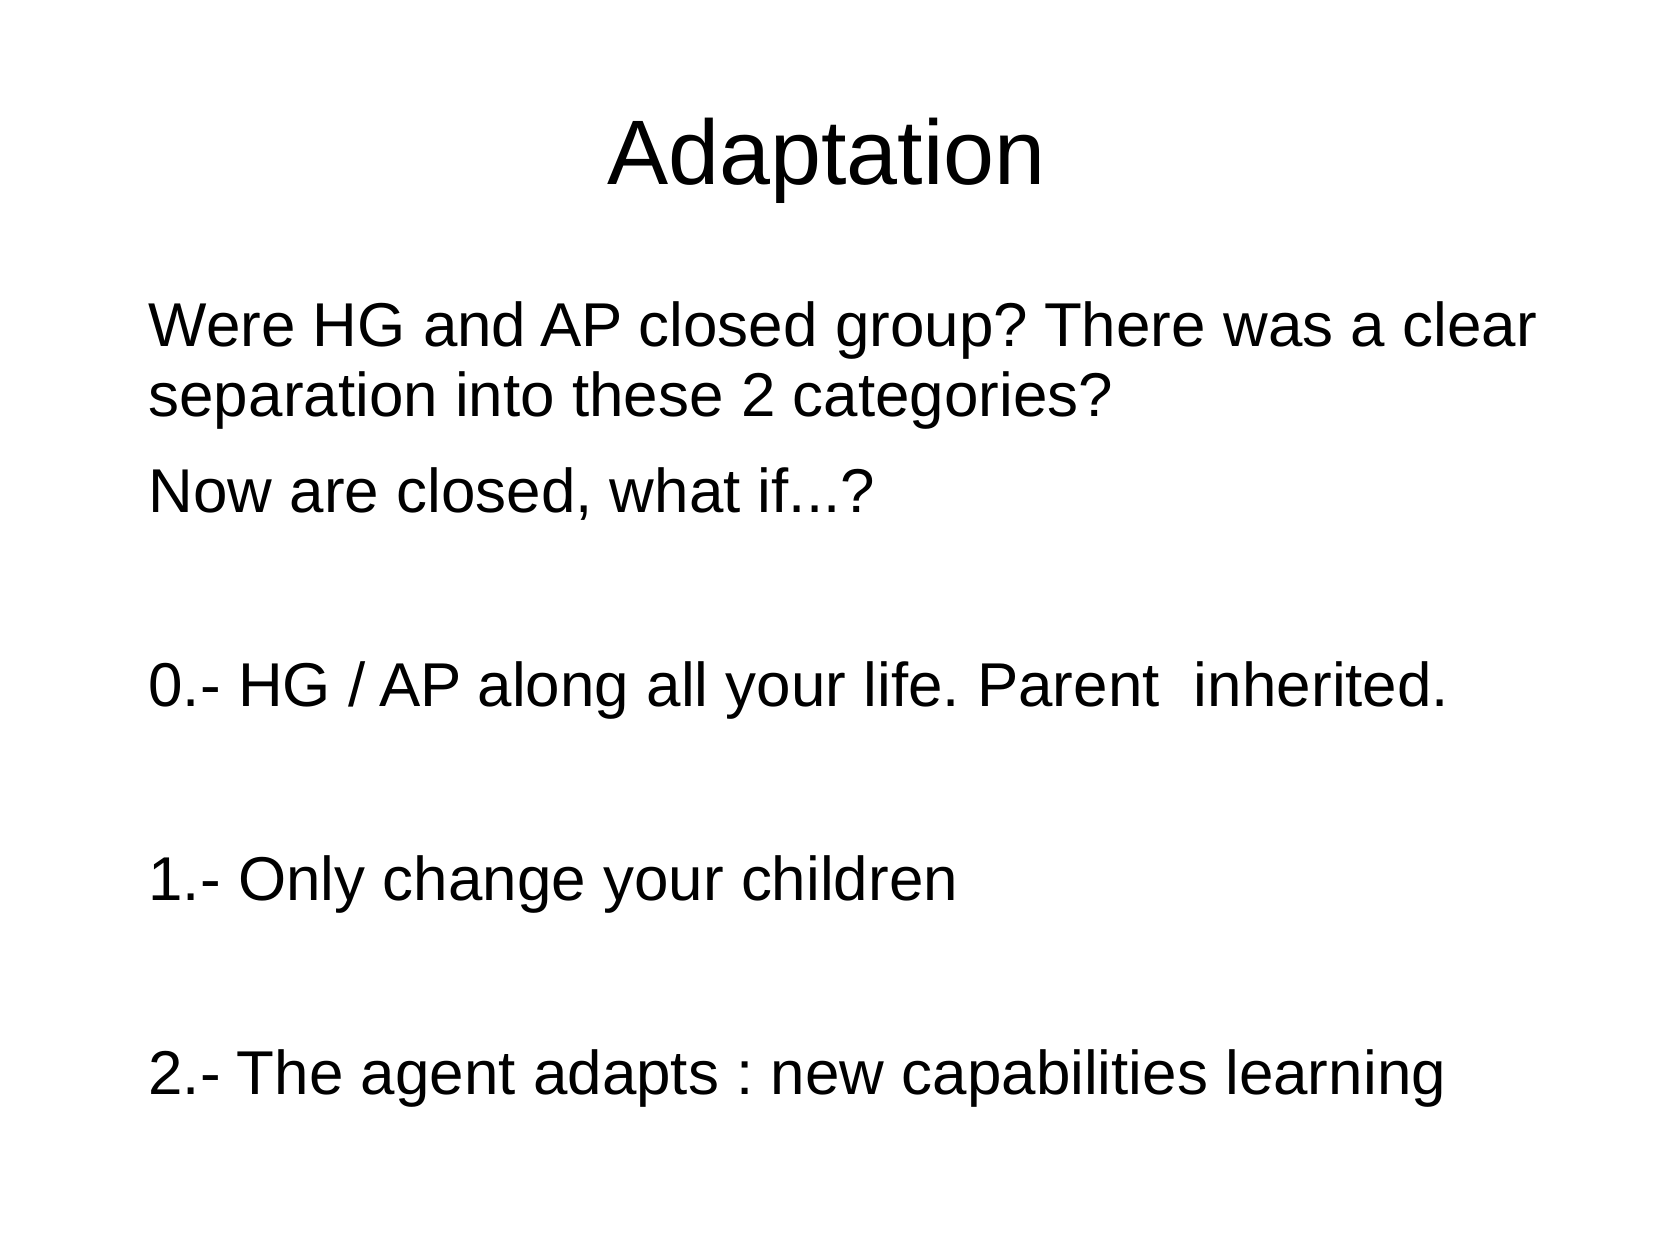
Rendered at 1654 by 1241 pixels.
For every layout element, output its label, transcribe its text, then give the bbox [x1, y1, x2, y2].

title Adaptation [82, 49, 1571, 257]
list Were HG and AP closed group? There was a clear separation into these 2 categories? Now are closed, what if...? 0.- HG / AP along all your life. Parent inherited. 1.- Only change your children 2.- The agent adapts : new capabilities learning [82, 290, 1571, 1109]
